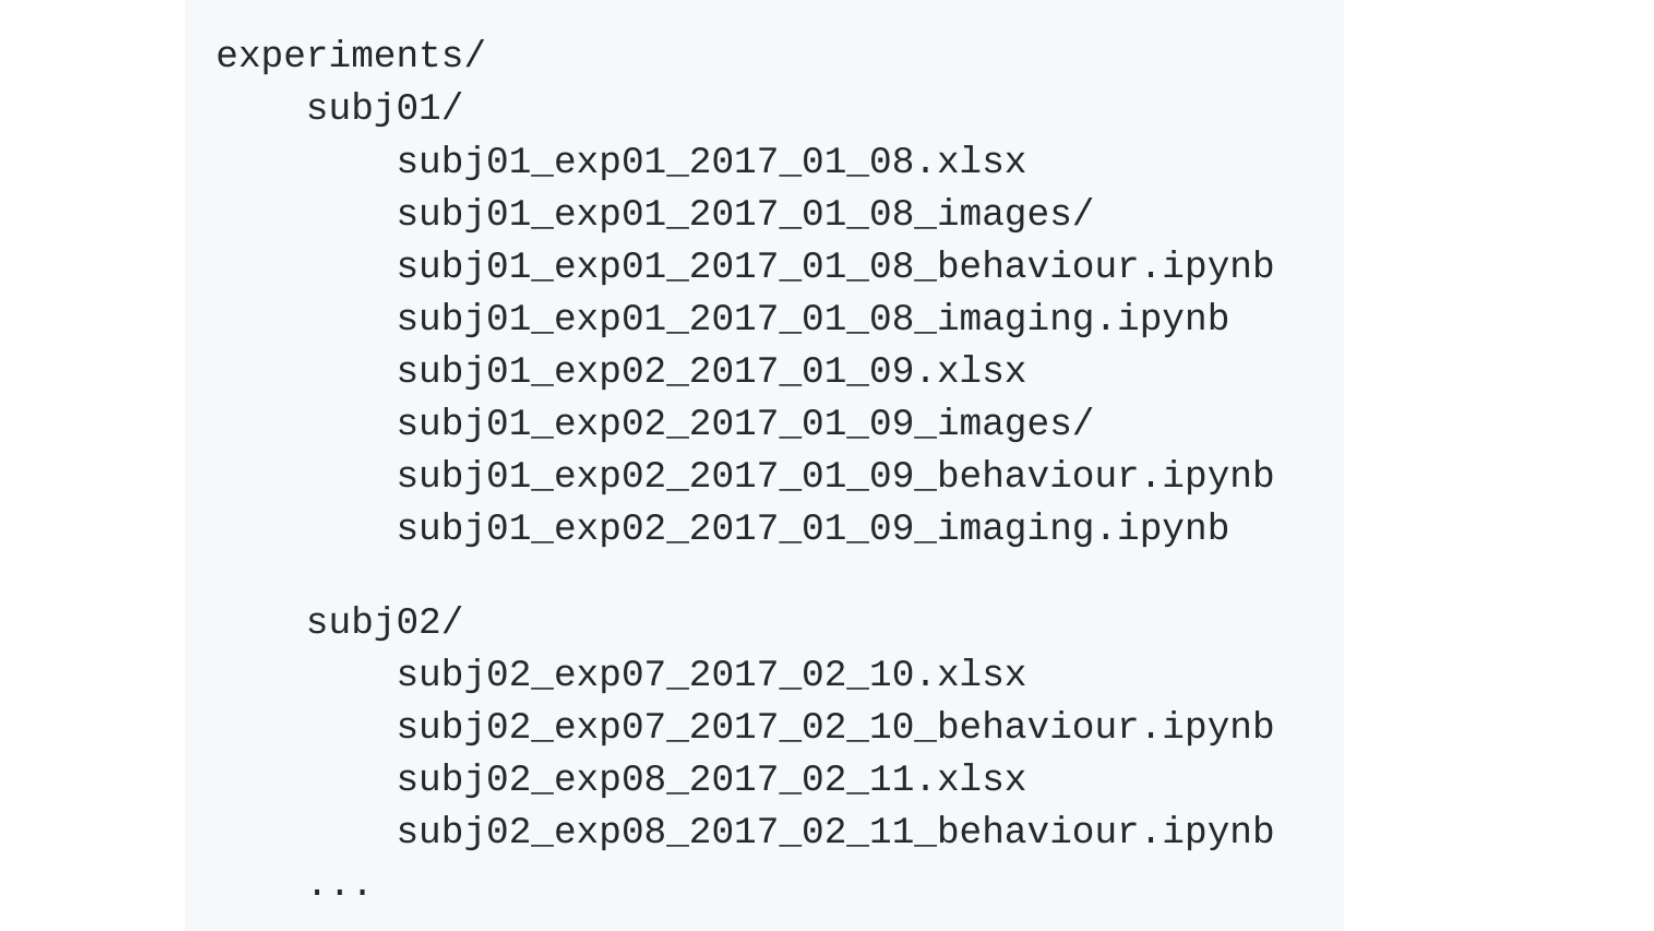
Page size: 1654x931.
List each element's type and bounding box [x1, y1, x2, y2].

picture [185, 0, 1344, 931]
